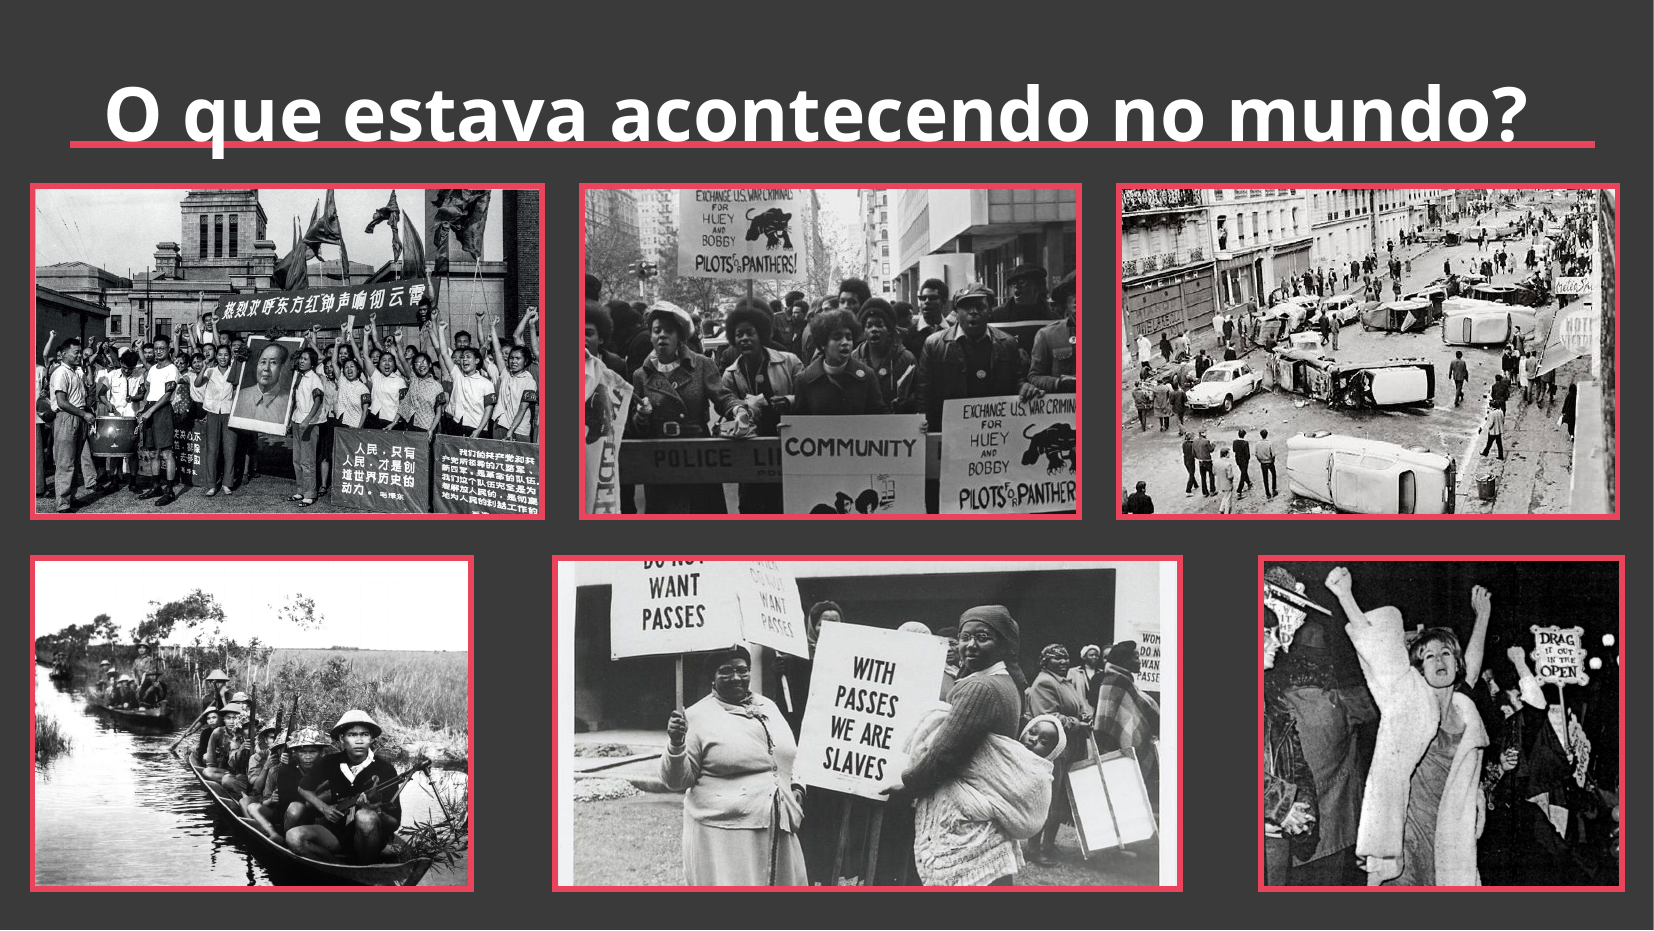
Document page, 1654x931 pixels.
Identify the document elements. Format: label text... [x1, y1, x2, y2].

picture [1263, 561, 1619, 886]
text_box O que estava acontecendo no mundo? [88, 58, 1565, 178]
picture [558, 561, 1177, 886]
picture [35, 561, 469, 886]
picture [584, 188, 1076, 514]
picture [1122, 188, 1615, 514]
picture [35, 188, 540, 514]
text_box [70, 141, 88, 148]
text_box [1565, 141, 1595, 148]
